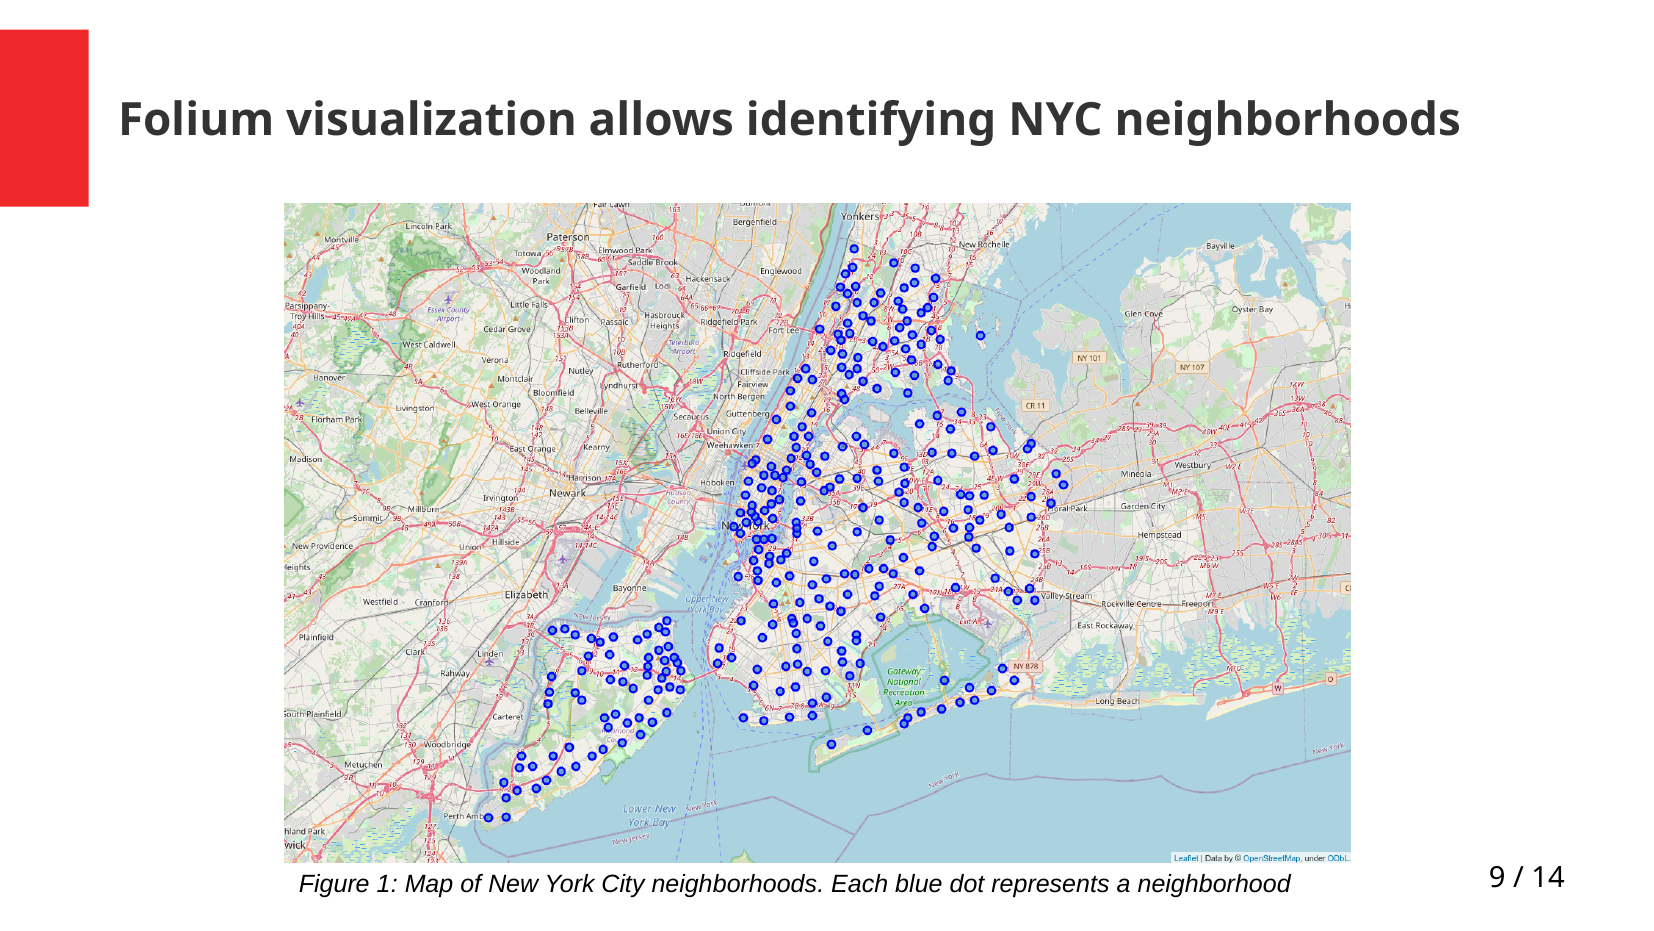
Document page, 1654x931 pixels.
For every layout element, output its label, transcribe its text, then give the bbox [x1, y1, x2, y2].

title Folium visualization allows identifying NYC neighborhoods [118, 29, 1538, 207]
picture [284, 203, 1351, 862]
text_box Figure 1: Map of New York City neighborhoods. Each blue dot represents a neighborhood [284, 862, 1351, 924]
